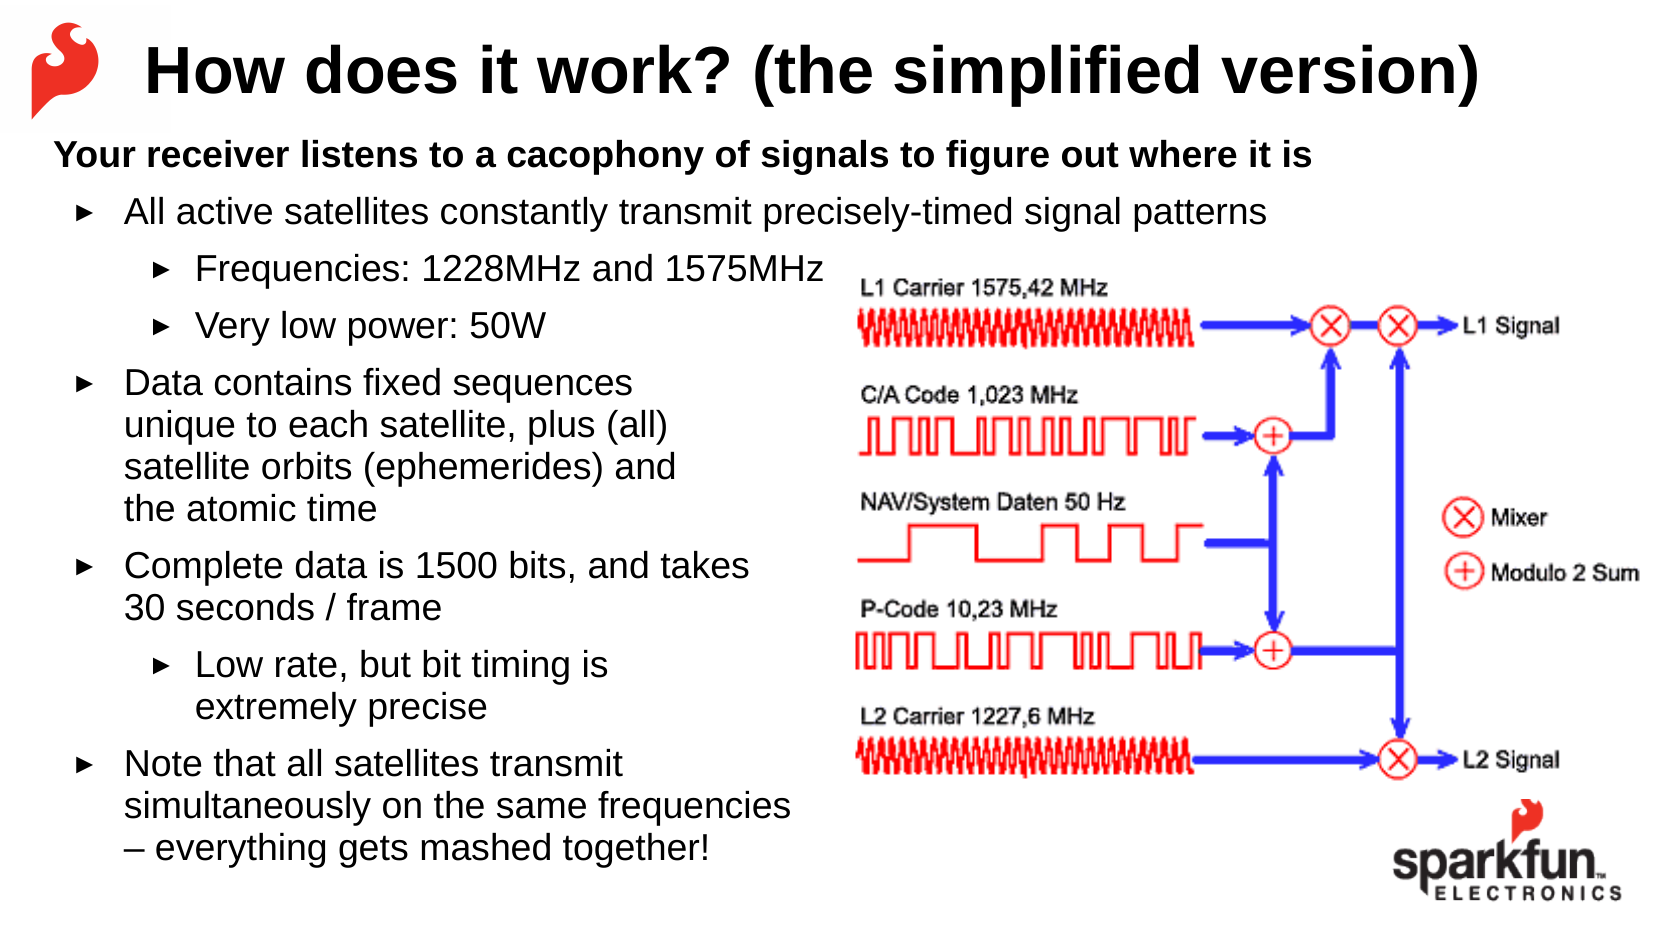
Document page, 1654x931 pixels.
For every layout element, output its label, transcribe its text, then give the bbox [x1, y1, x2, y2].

list Your receiver listens to a cacophony of signals to figure out where it is All active satellites constantly transmit precisely-timed signal patterns Frequencies: 1228MHz and 1575MHz Very low power: 50W Data contains fixed sequences unique to each satellite, plus (all) satellite orbits (ephemerides) and the atomic time Complete data is 1500 bits, and takes 30 seconds / frame Low rate, but bit timing is extremely precise Note that all satellites transmit simultaneously on the same frequencies – everything gets mashed together! [0, 133, 1489, 879]
title How does it work? (the simplified version) [144, 33, 1509, 109]
picture [844, 263, 1651, 926]
picture [0, 5, 171, 133]
